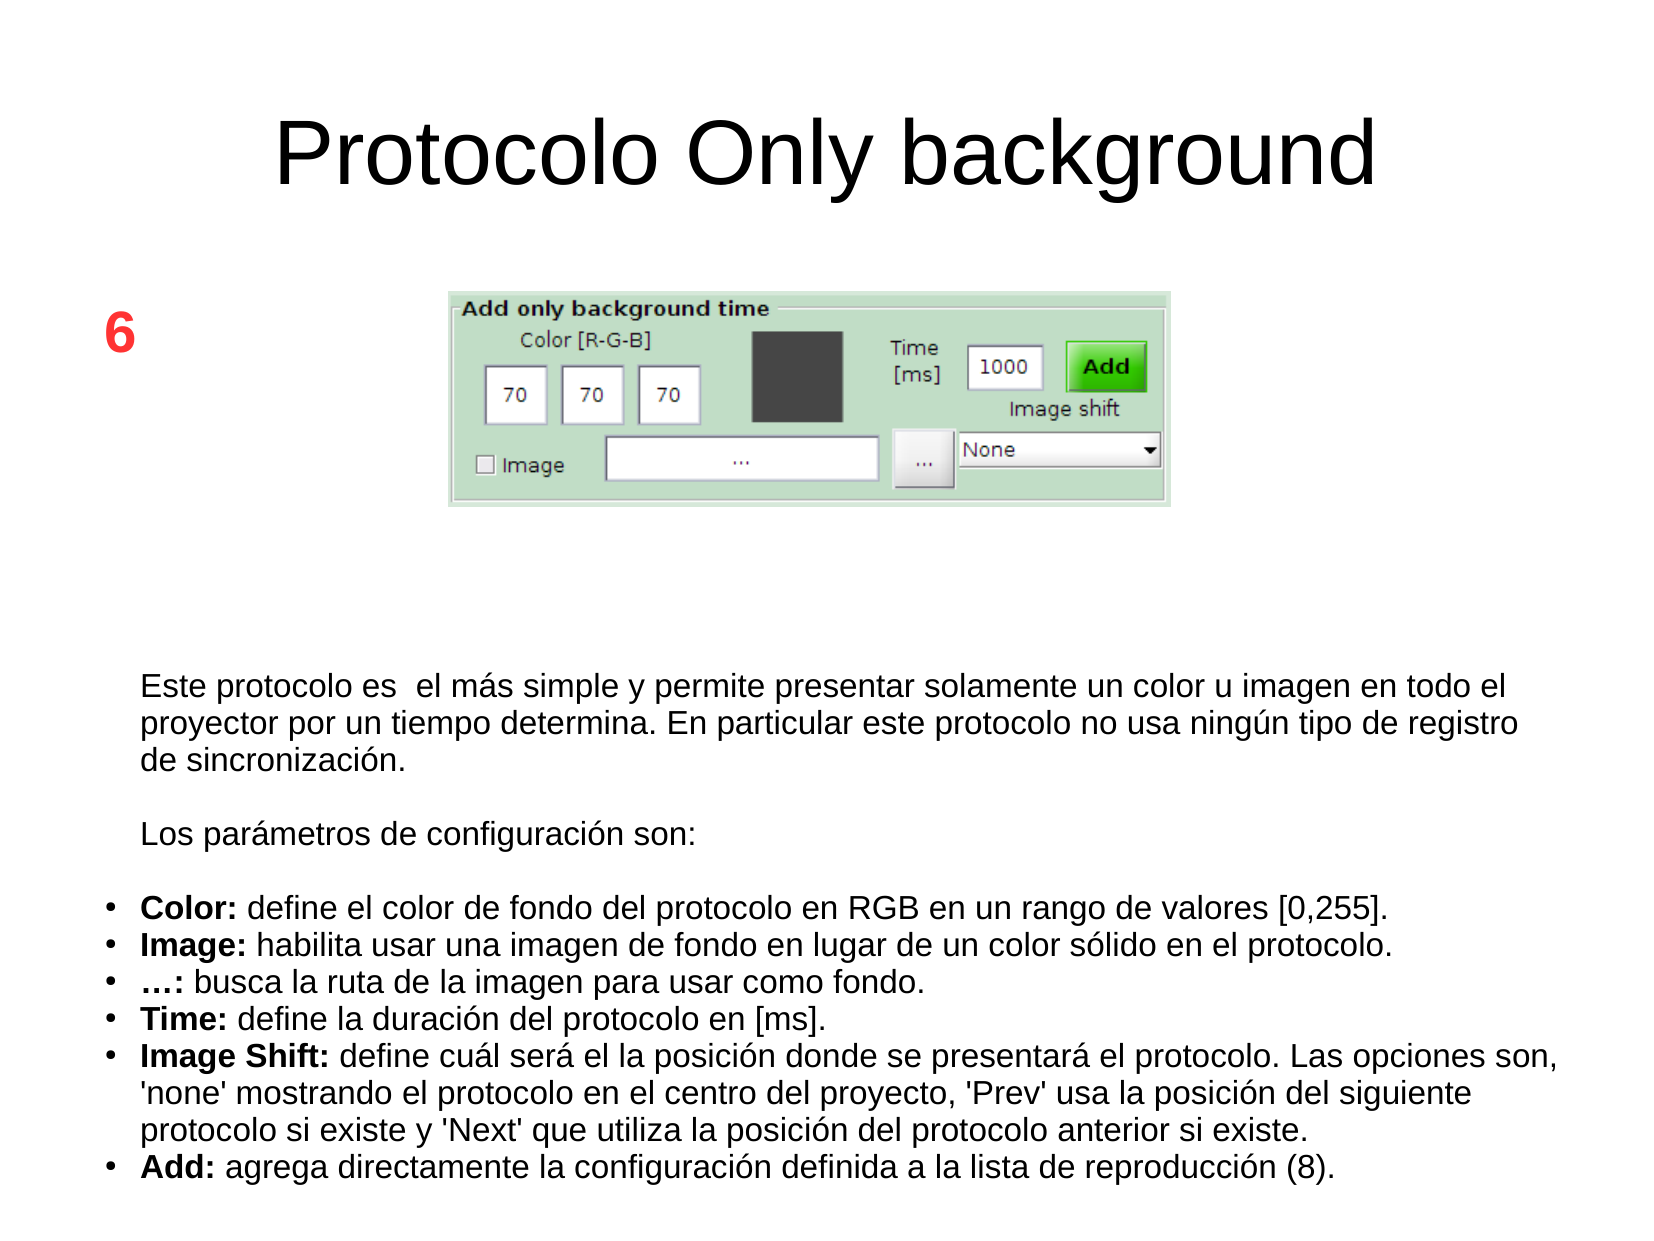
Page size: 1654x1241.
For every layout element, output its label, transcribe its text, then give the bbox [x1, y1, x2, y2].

text_box Este protocolo es el más simple y permite presentar solamente un color u imagen en todo el proyector por un tiempo determina. En particular este protocolo no usa ningún tipo de registro de sincronización. Los parámetros de configuración son: Color: define el color de fondo del protocolo en RGB en un rango de valores [0,255]. Image: habilita usar una imagen de fondo en lugar de un color sólido en el protocolo. …: busca la ruta de la imagen para usar como fondo. Time: define la duración del protocolo en [ms]. Image Shift: define cuál será el la posición donde se presentará el protocolo. Las opciones son, 'none' mostrando el protocolo en el centro del proyecto, 'Prev' usa la posición del siguiente protocolo si existe y 'Next' que utiliza la posición del protocolo anterior si existe. Add: agrega directamente la configuración definida a la lista de reproducción (8). [90, 660, 1576, 1200]
text_box 6 [90, 292, 151, 373]
title Protocolo Only background [82, 49, 1571, 257]
picture [448, 291, 1171, 507]
